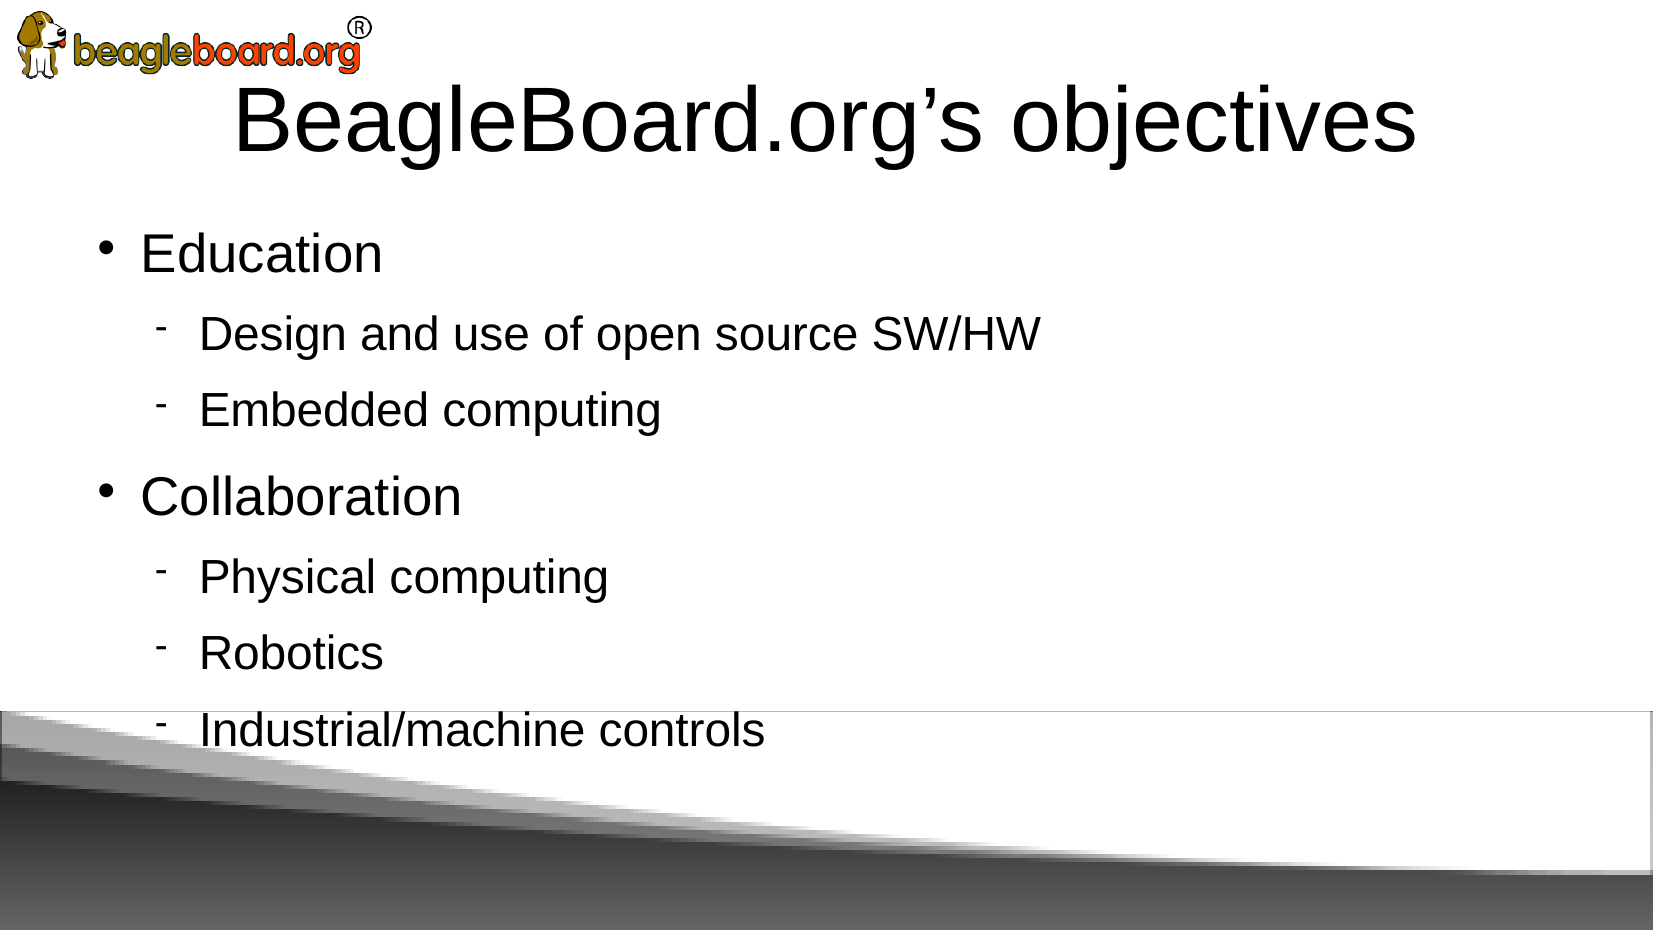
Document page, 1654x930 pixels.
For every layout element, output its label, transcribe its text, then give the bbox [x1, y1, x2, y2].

picture [0, 708, 1654, 875]
text_box BeagleBoard.org’s objectives [82, 36, 1571, 193]
picture [17, 11, 372, 79]
text_box Education Design and use of open source SW/HW Embedded computing Collaboration Physical computing Robotics Industrial/machine controls [82, 217, 1571, 757]
